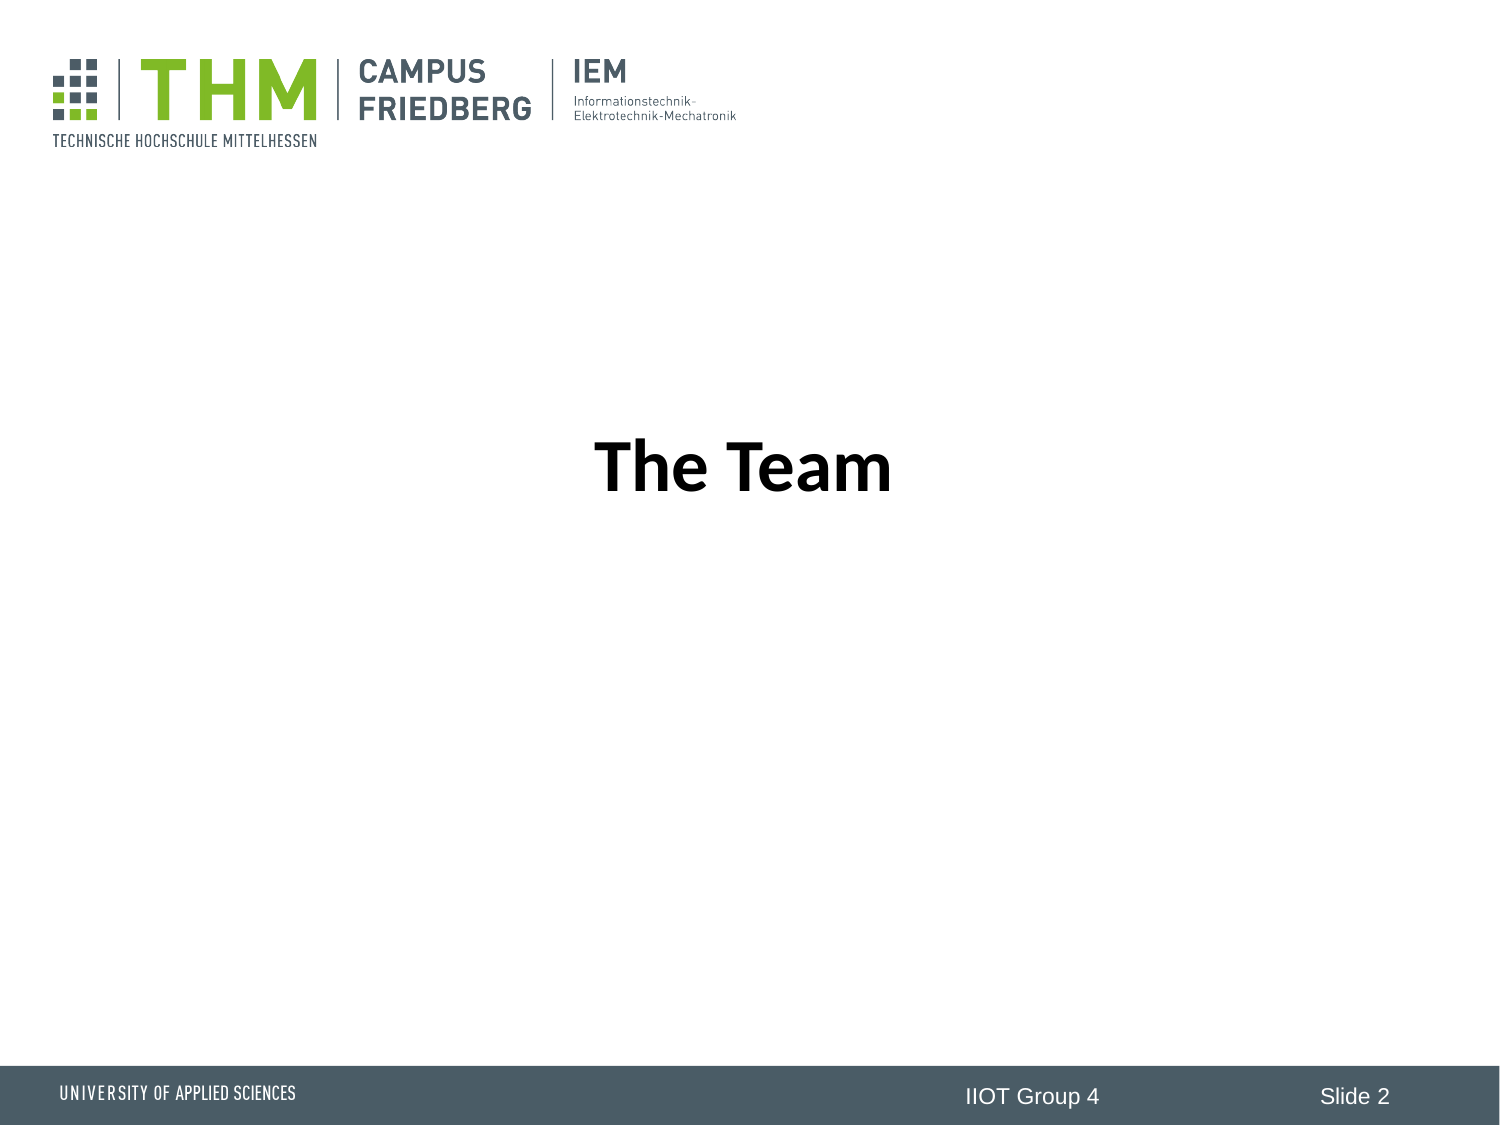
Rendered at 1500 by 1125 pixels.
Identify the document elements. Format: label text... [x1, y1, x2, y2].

title The Team [53, 421, 1435, 524]
picture [59, 1082, 296, 1104]
list <number> [53, 265, 1436, 1024]
picture [53, 59, 736, 147]
